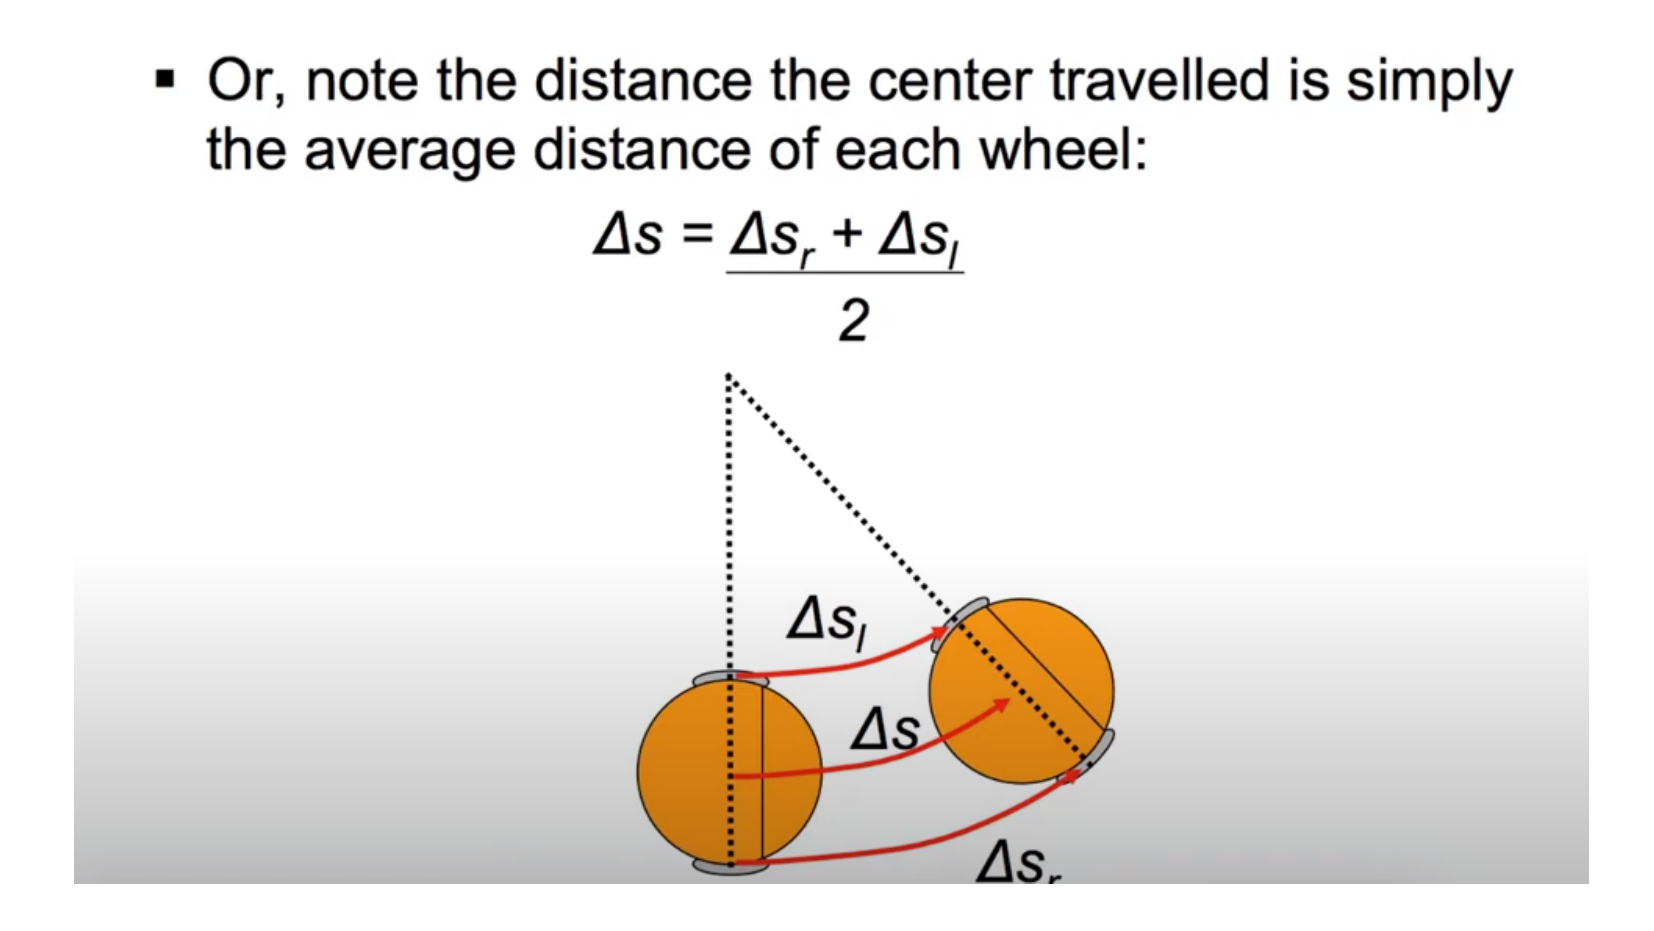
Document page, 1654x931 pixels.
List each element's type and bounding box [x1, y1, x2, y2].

picture [74, 53, 1589, 884]
